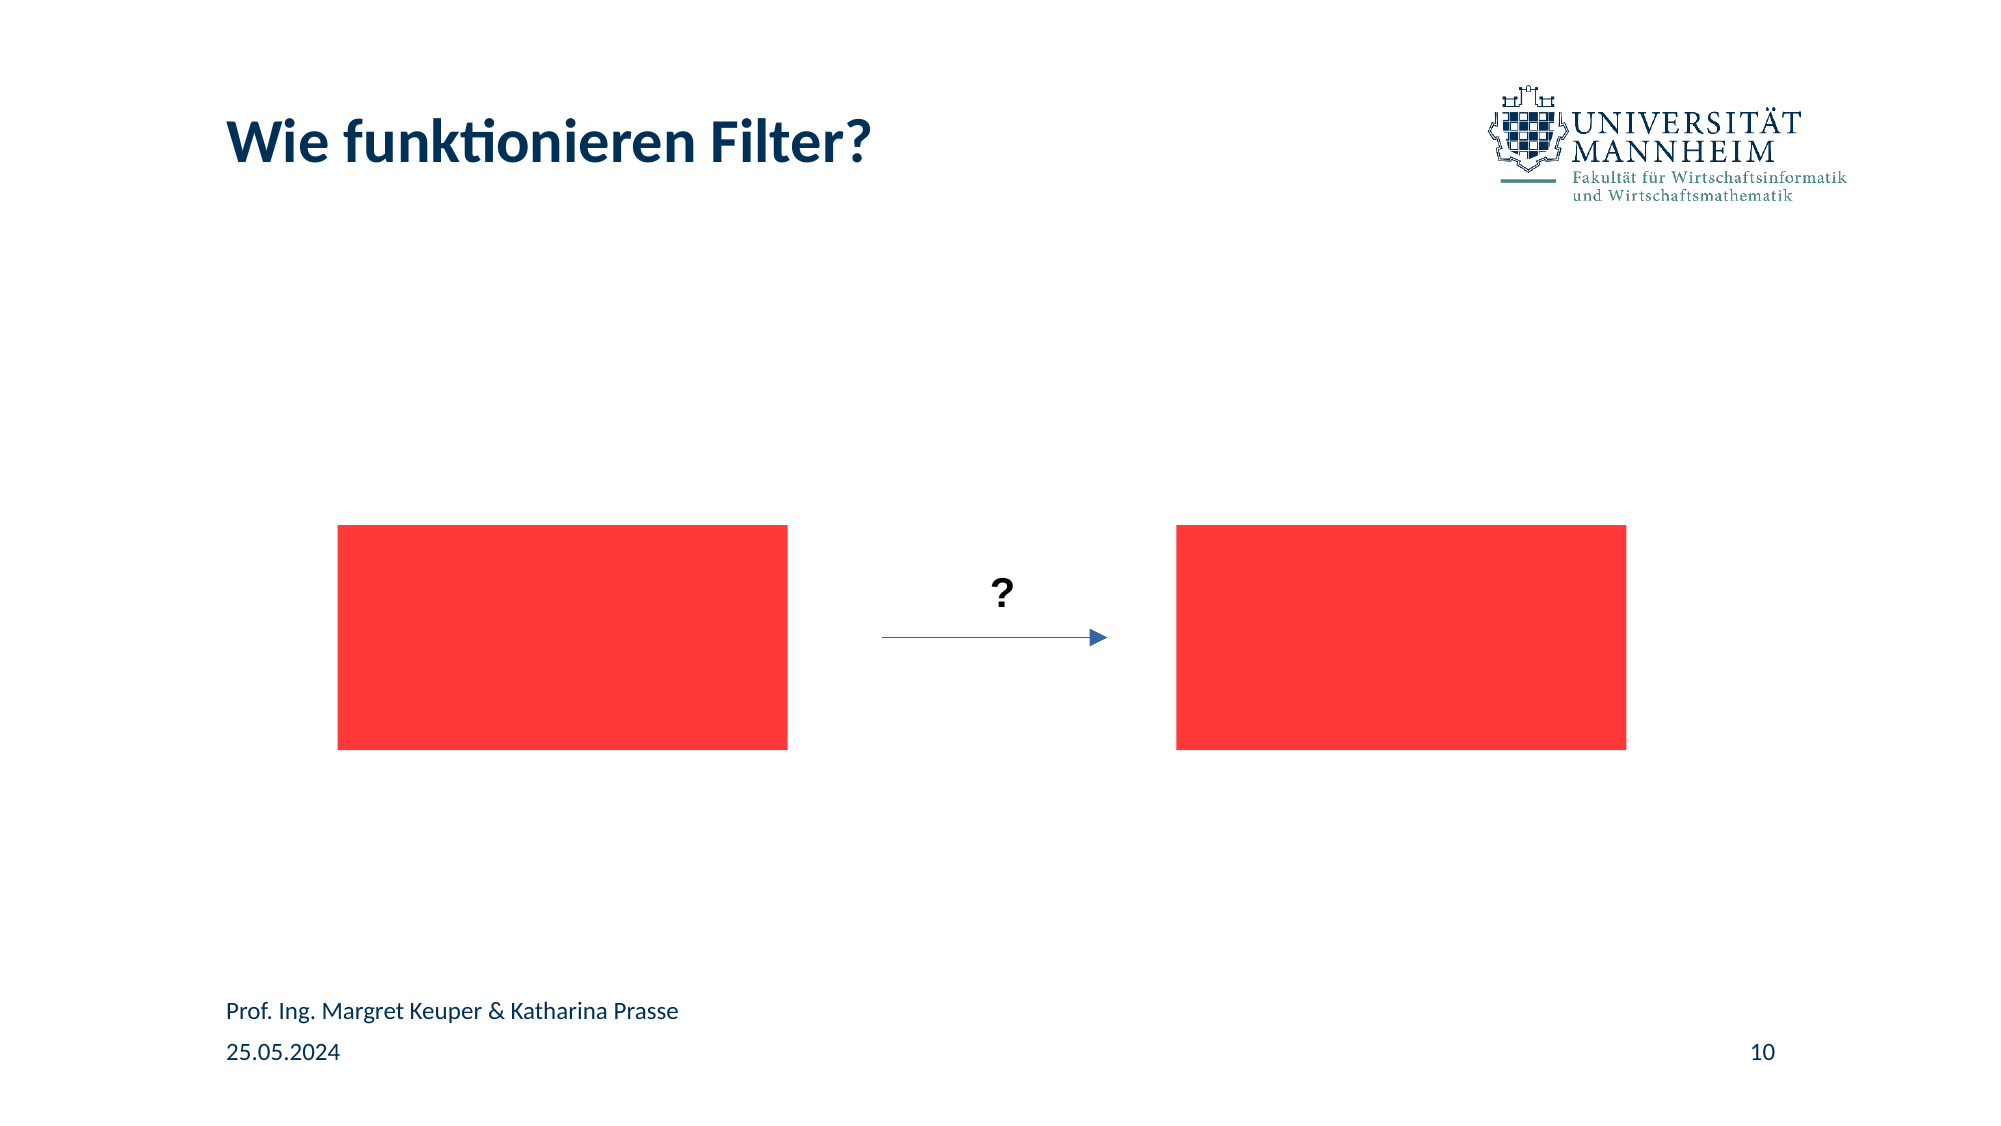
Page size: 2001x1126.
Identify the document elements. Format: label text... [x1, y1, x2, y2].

picture [1440, 47, 1894, 248]
text_box [337, 525, 788, 751]
title Wie funktionieren Filter? [226, 100, 1286, 306]
text_box [1176, 525, 1627, 751]
text_box ? [975, 562, 1051, 624]
